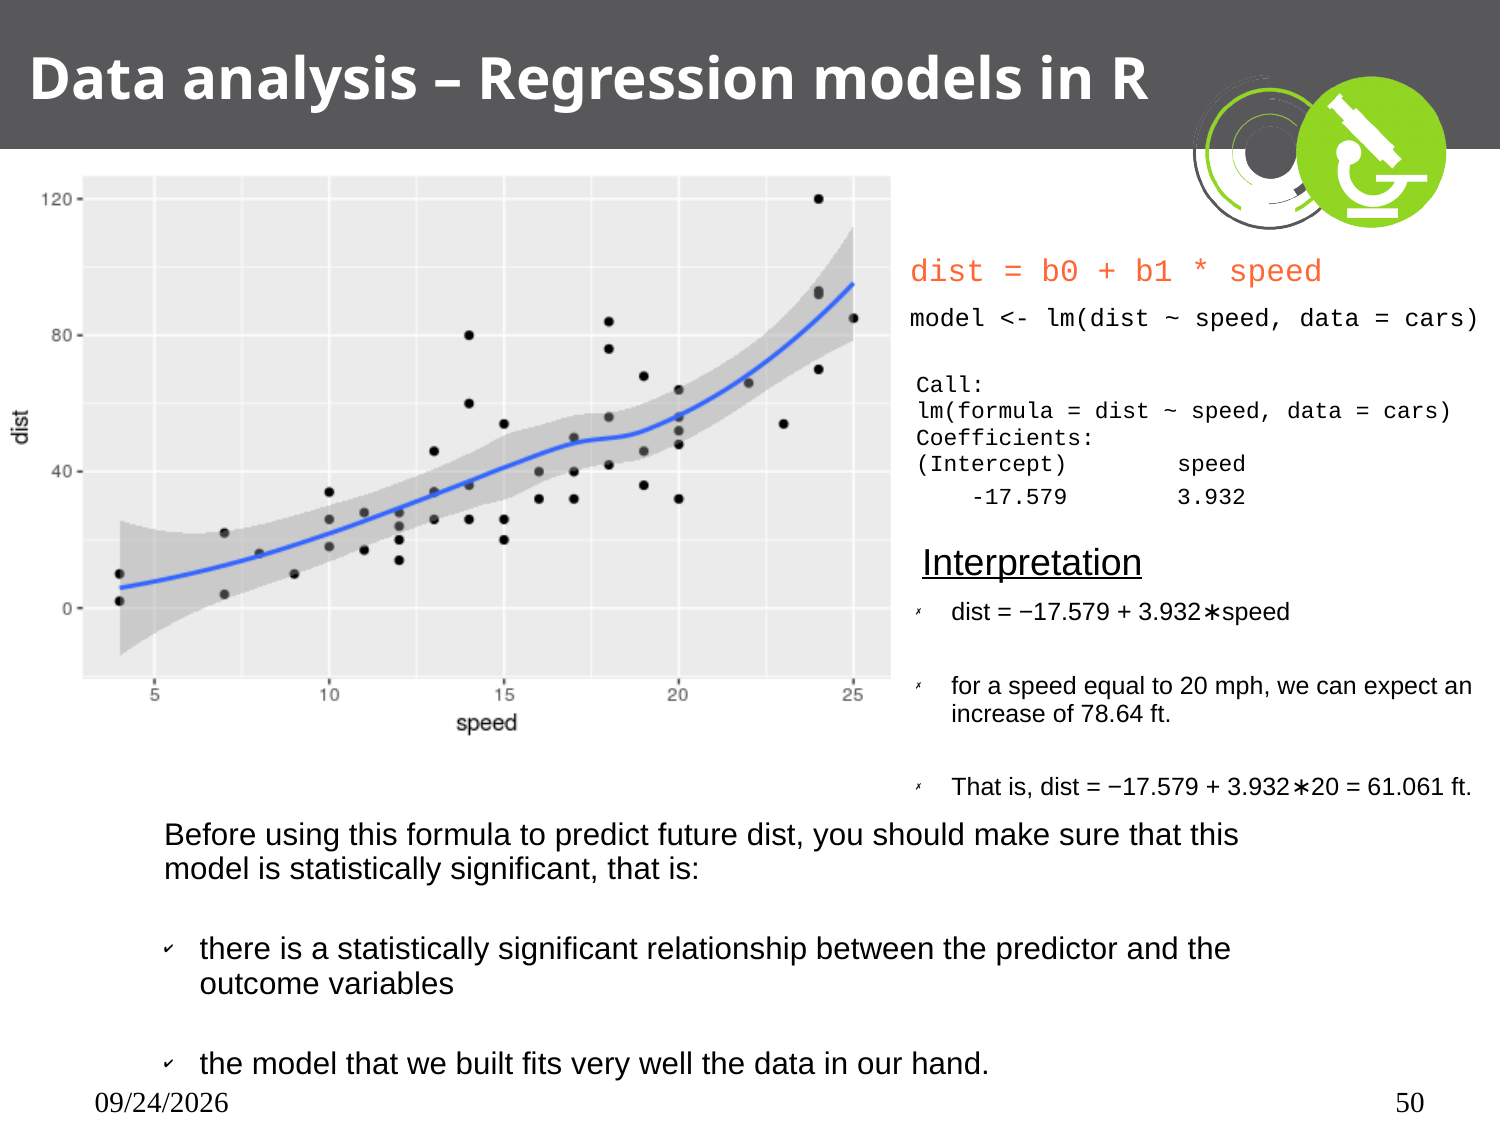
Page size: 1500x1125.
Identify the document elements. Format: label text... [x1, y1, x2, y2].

text_box model <- lm(dist ~ speed, data = cars) [895, 299, 1500, 342]
picture [0, 165, 902, 748]
text_box Interpretation [907, 533, 1158, 590]
text_box dist = −17.579 + 3.932∗speed for a speed equal to 20 mph, we can expect an increase of 78.64 ft. That is, dist = −17.579 + 3.932∗20 = 61.061 ft. [901, 590, 1500, 846]
text_box Before using this formula to predict future dist, you should make sure that this model is statistically significant, that is: there is a statistically significant relationship between the predictor and the outcome variables the model that we built fits very well the data in our hand. [149, 809, 1264, 1125]
text_box Call: lm(formula = dist ~ speed, data = cars) Coefficients: (Intercept) speed -17.579 3.932 [901, 366, 1489, 558]
text_box dist = b0 + b1 * speed [895, 248, 1500, 299]
picture [1188, 69, 1453, 236]
title Data analysis – Regression models in R [0, 0, 1193, 154]
